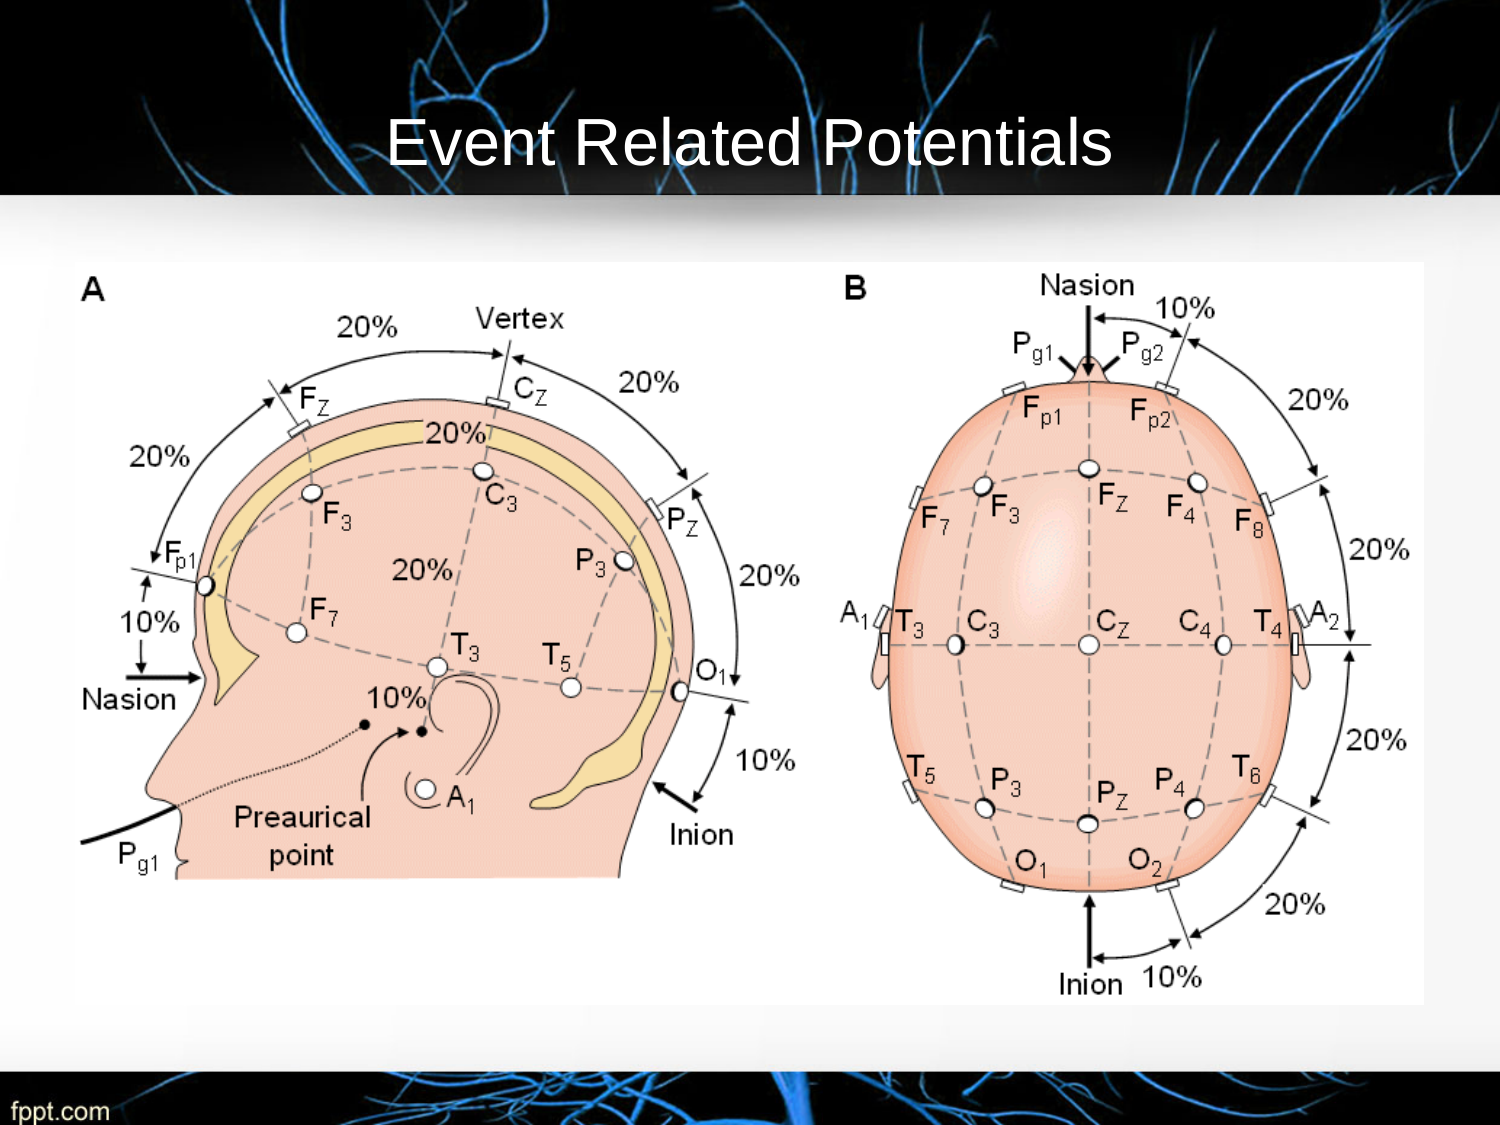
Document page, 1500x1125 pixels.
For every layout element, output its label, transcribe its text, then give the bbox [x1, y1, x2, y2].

picture [0, 0, 1500, 1125]
title Event Related Potentials [75, 45, 1425, 233]
